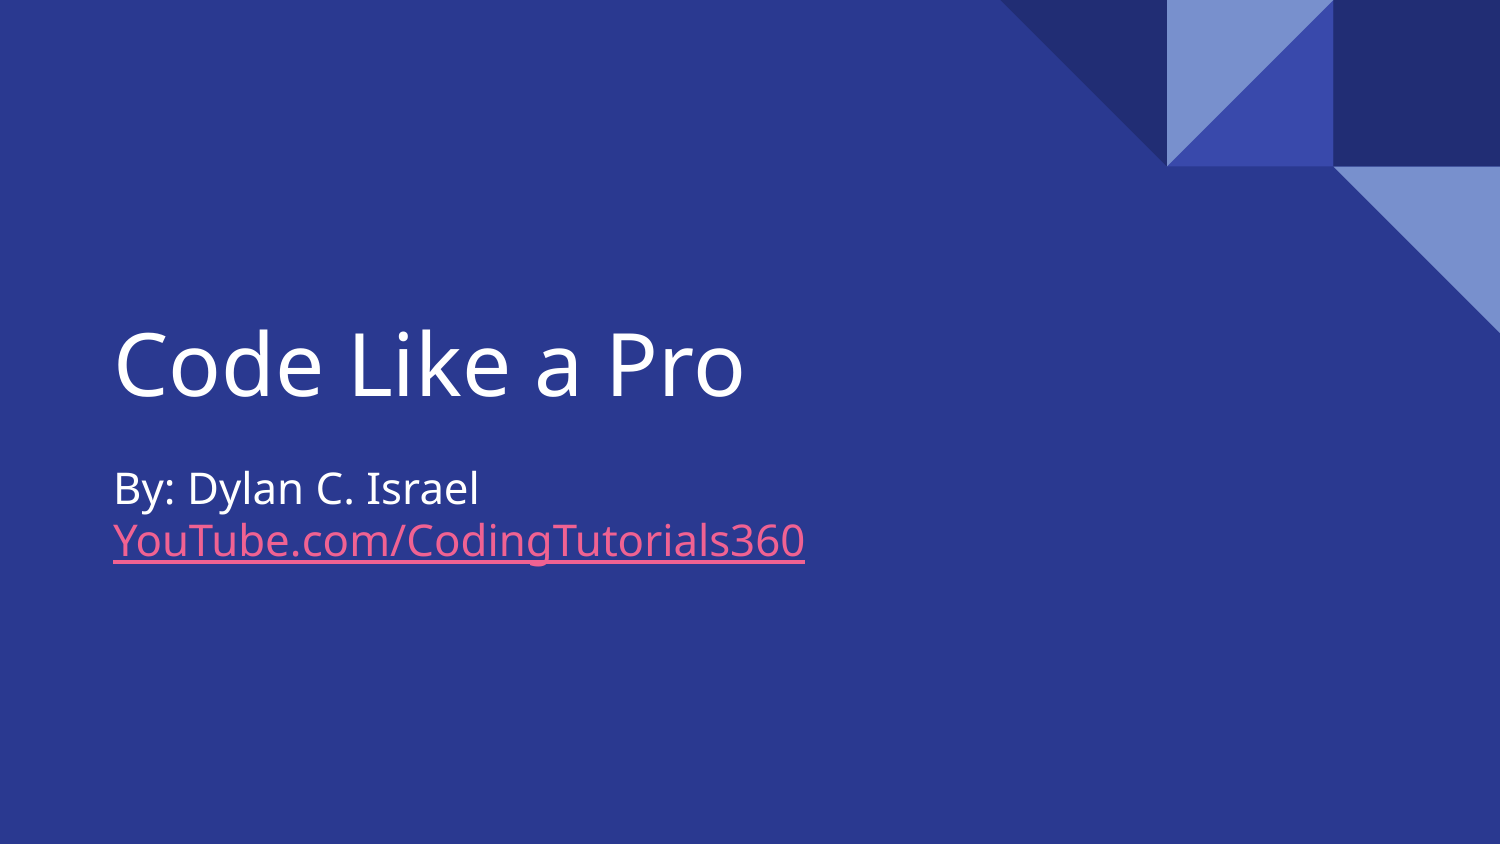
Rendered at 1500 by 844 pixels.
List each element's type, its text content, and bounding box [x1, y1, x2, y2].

subtitle By: Dylan C. Israel YouTube.com/CodingTutorials360 [98, 445, 1447, 517]
title Code Like a Pro [98, 291, 1447, 429]
